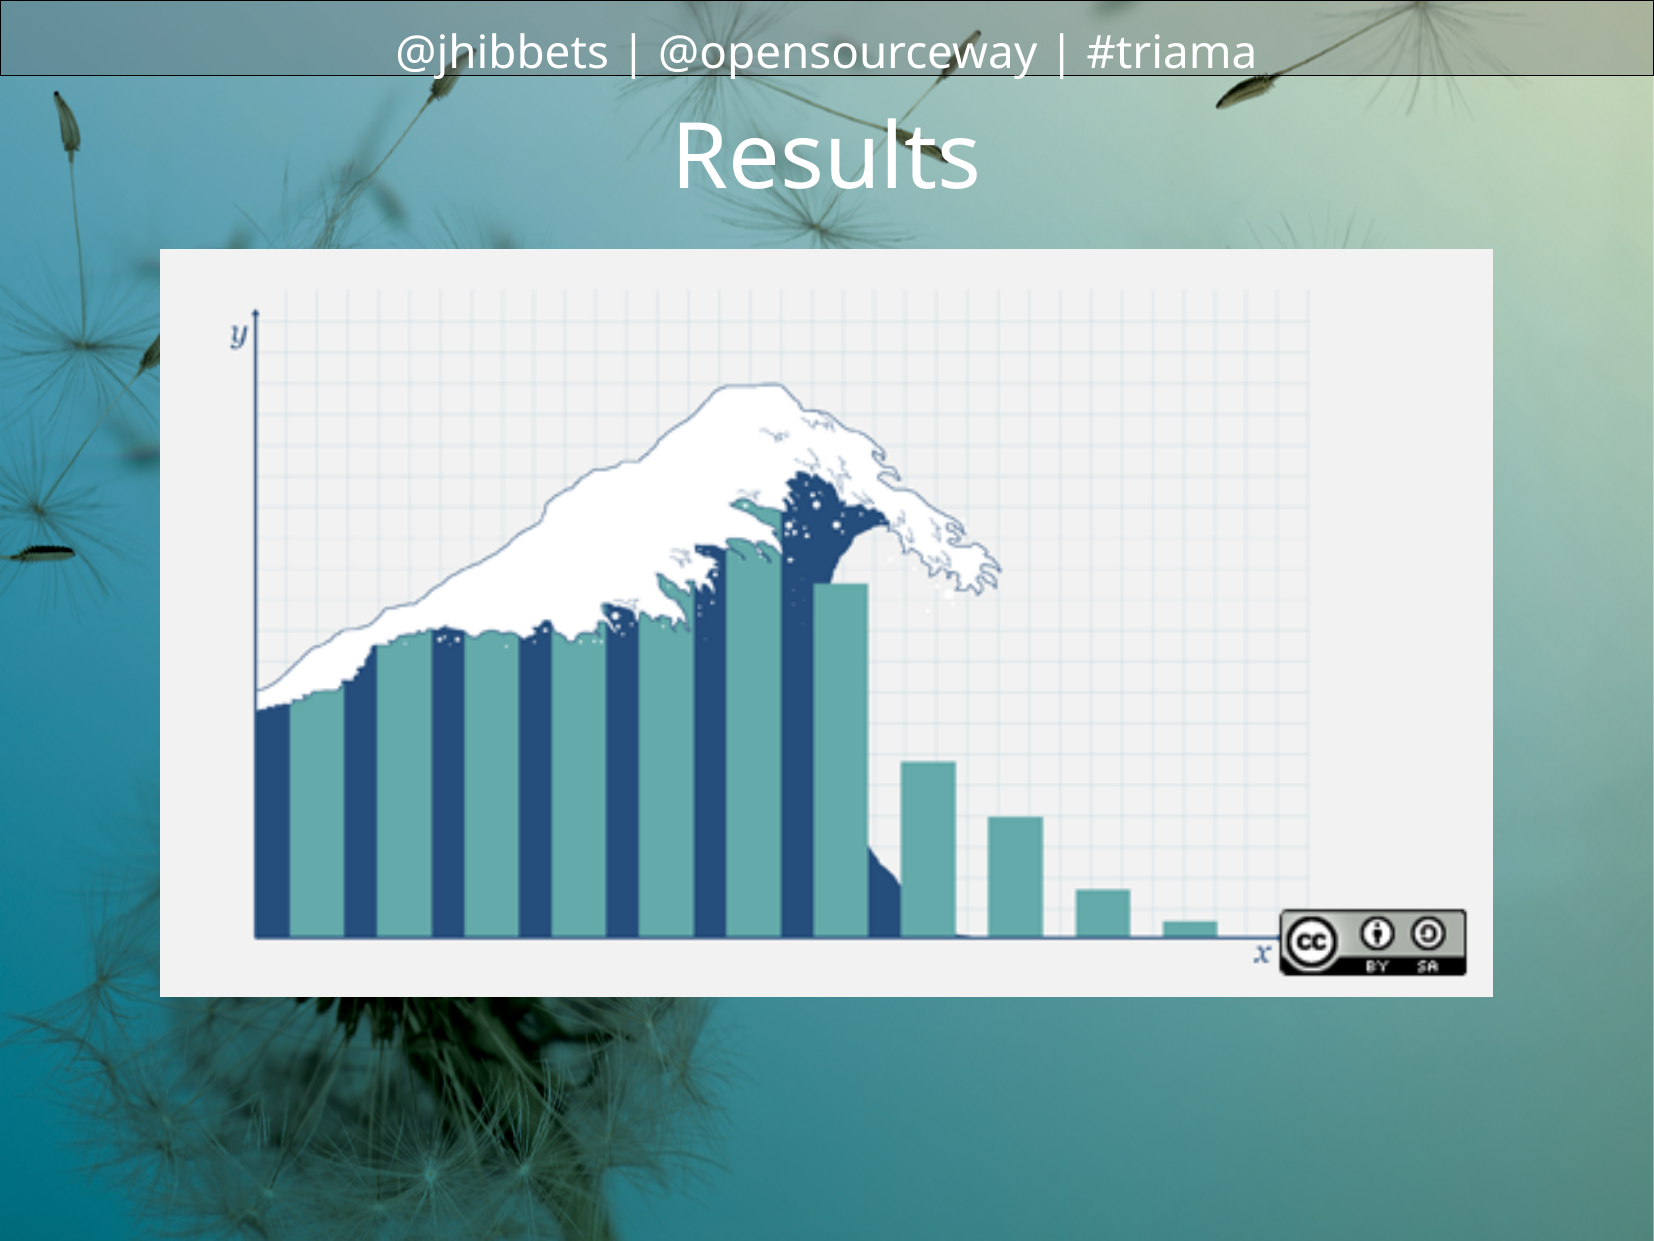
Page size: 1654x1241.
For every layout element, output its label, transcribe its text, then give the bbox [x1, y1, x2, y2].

title Results [82, 49, 1571, 257]
picture [0, 76, 1654, 1241]
